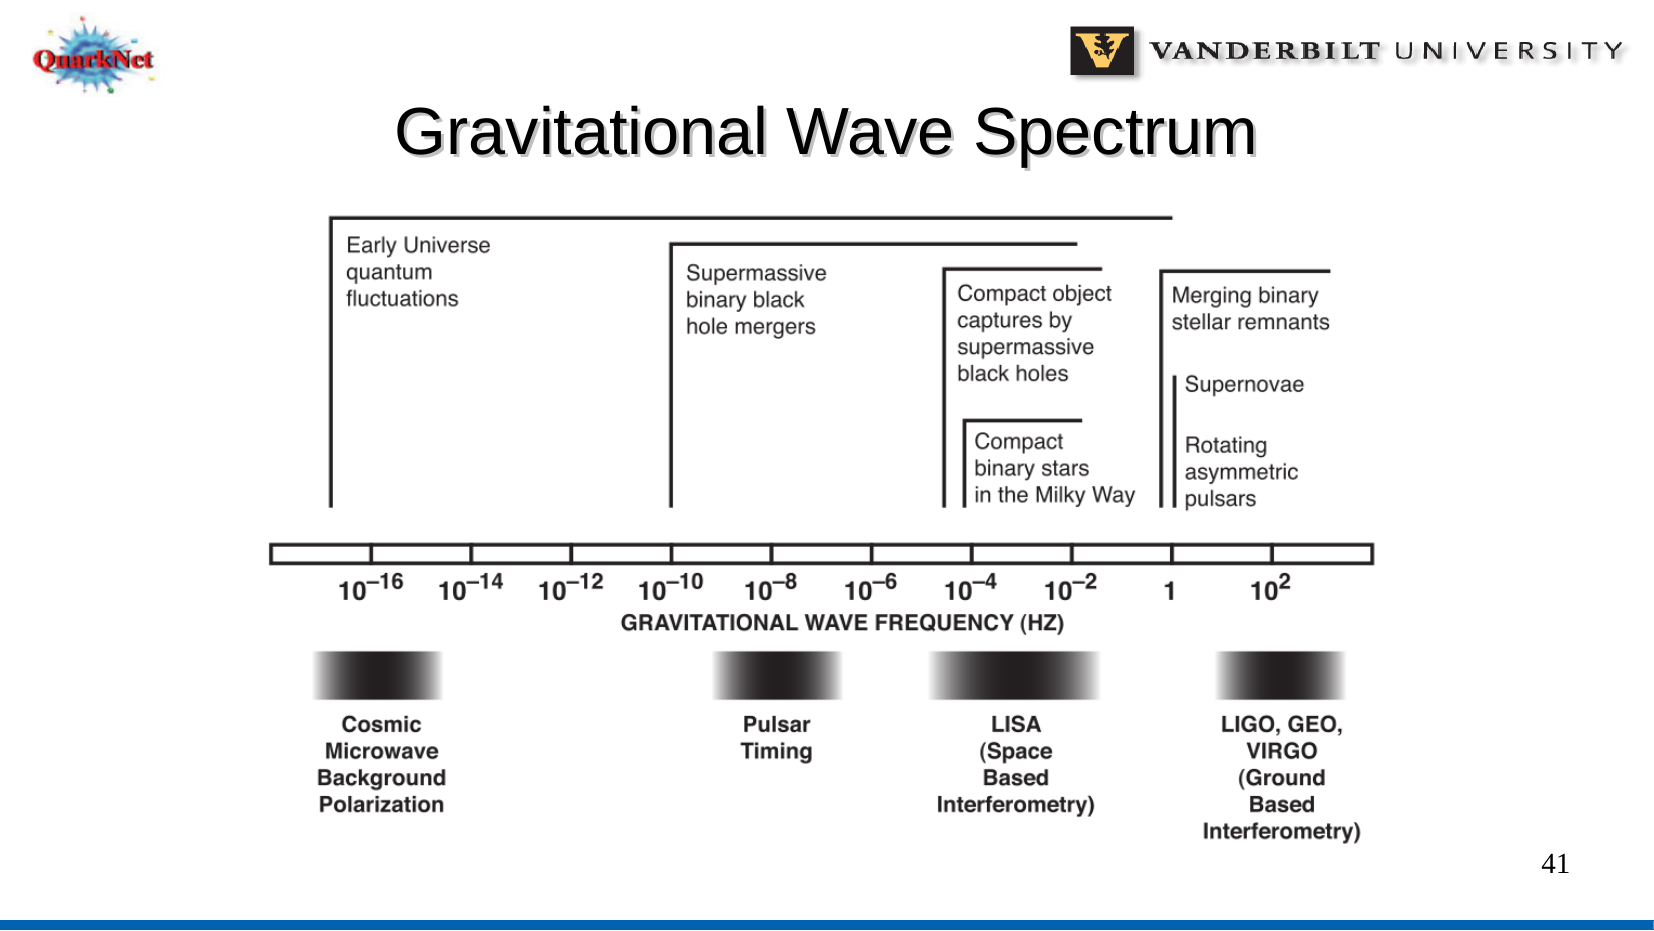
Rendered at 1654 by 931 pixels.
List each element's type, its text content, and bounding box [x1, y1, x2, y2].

picture [19, 12, 166, 102]
title Gravitational Wave Spectrum [82, 93, 1571, 169]
picture [1067, 23, 1638, 86]
picture [230, 182, 1431, 900]
